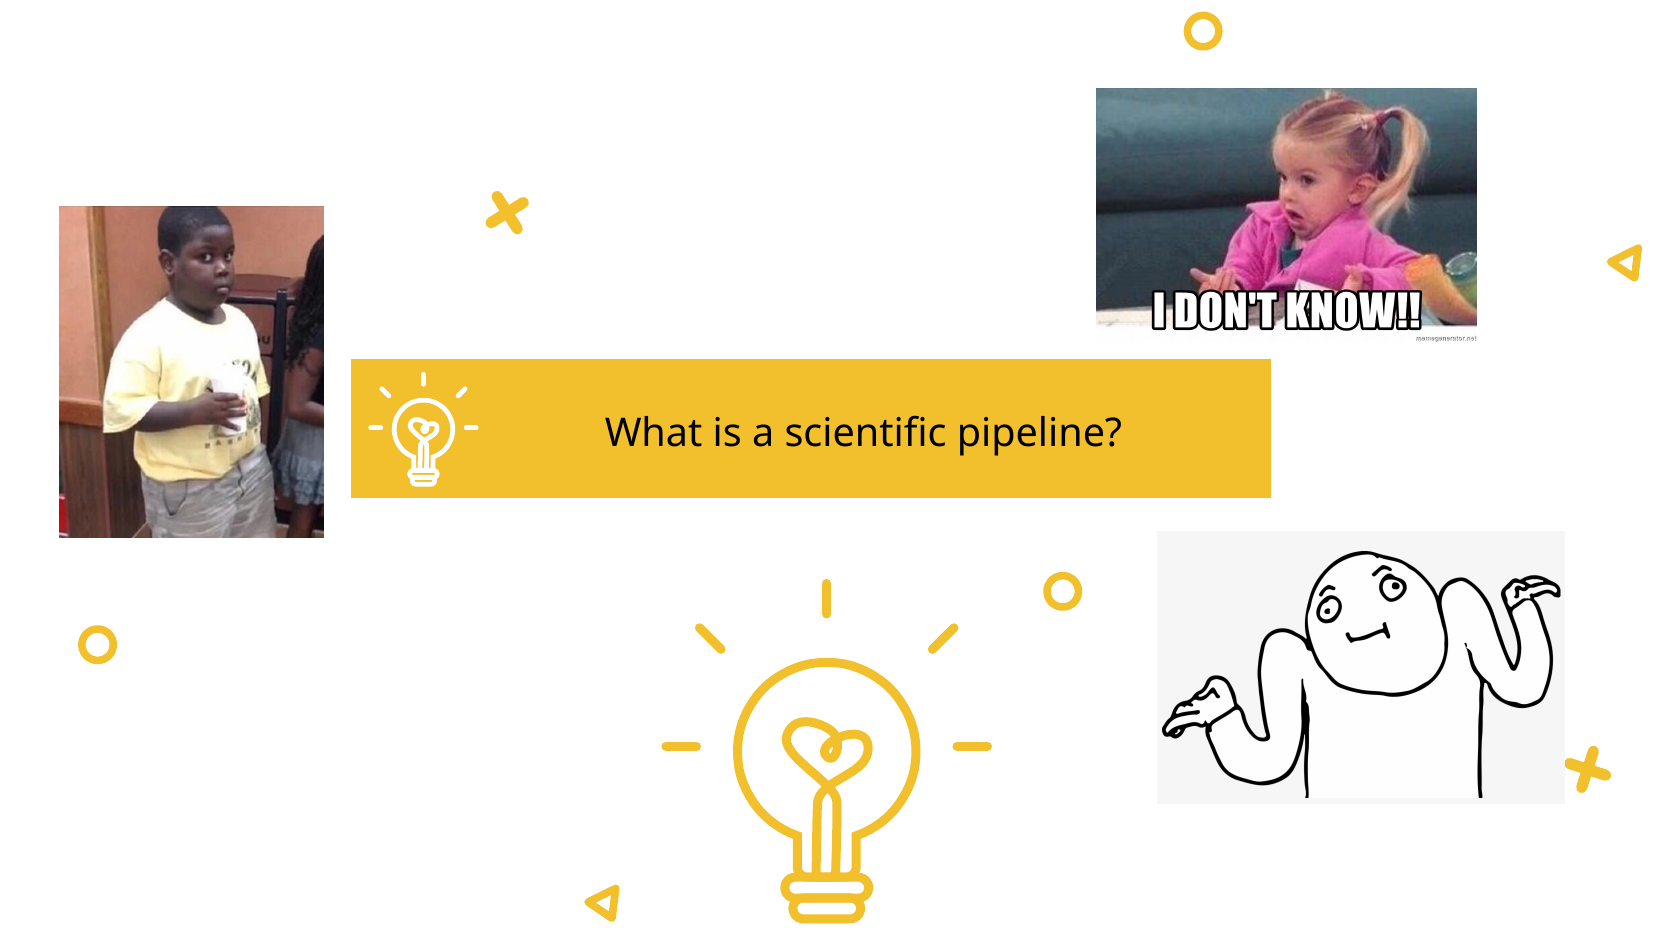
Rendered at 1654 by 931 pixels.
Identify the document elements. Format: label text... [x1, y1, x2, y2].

text_box What is a scientific pipeline? [487, 339, 1241, 523]
picture [1096, 88, 1477, 342]
picture [59, 206, 324, 538]
picture [1157, 531, 1565, 804]
